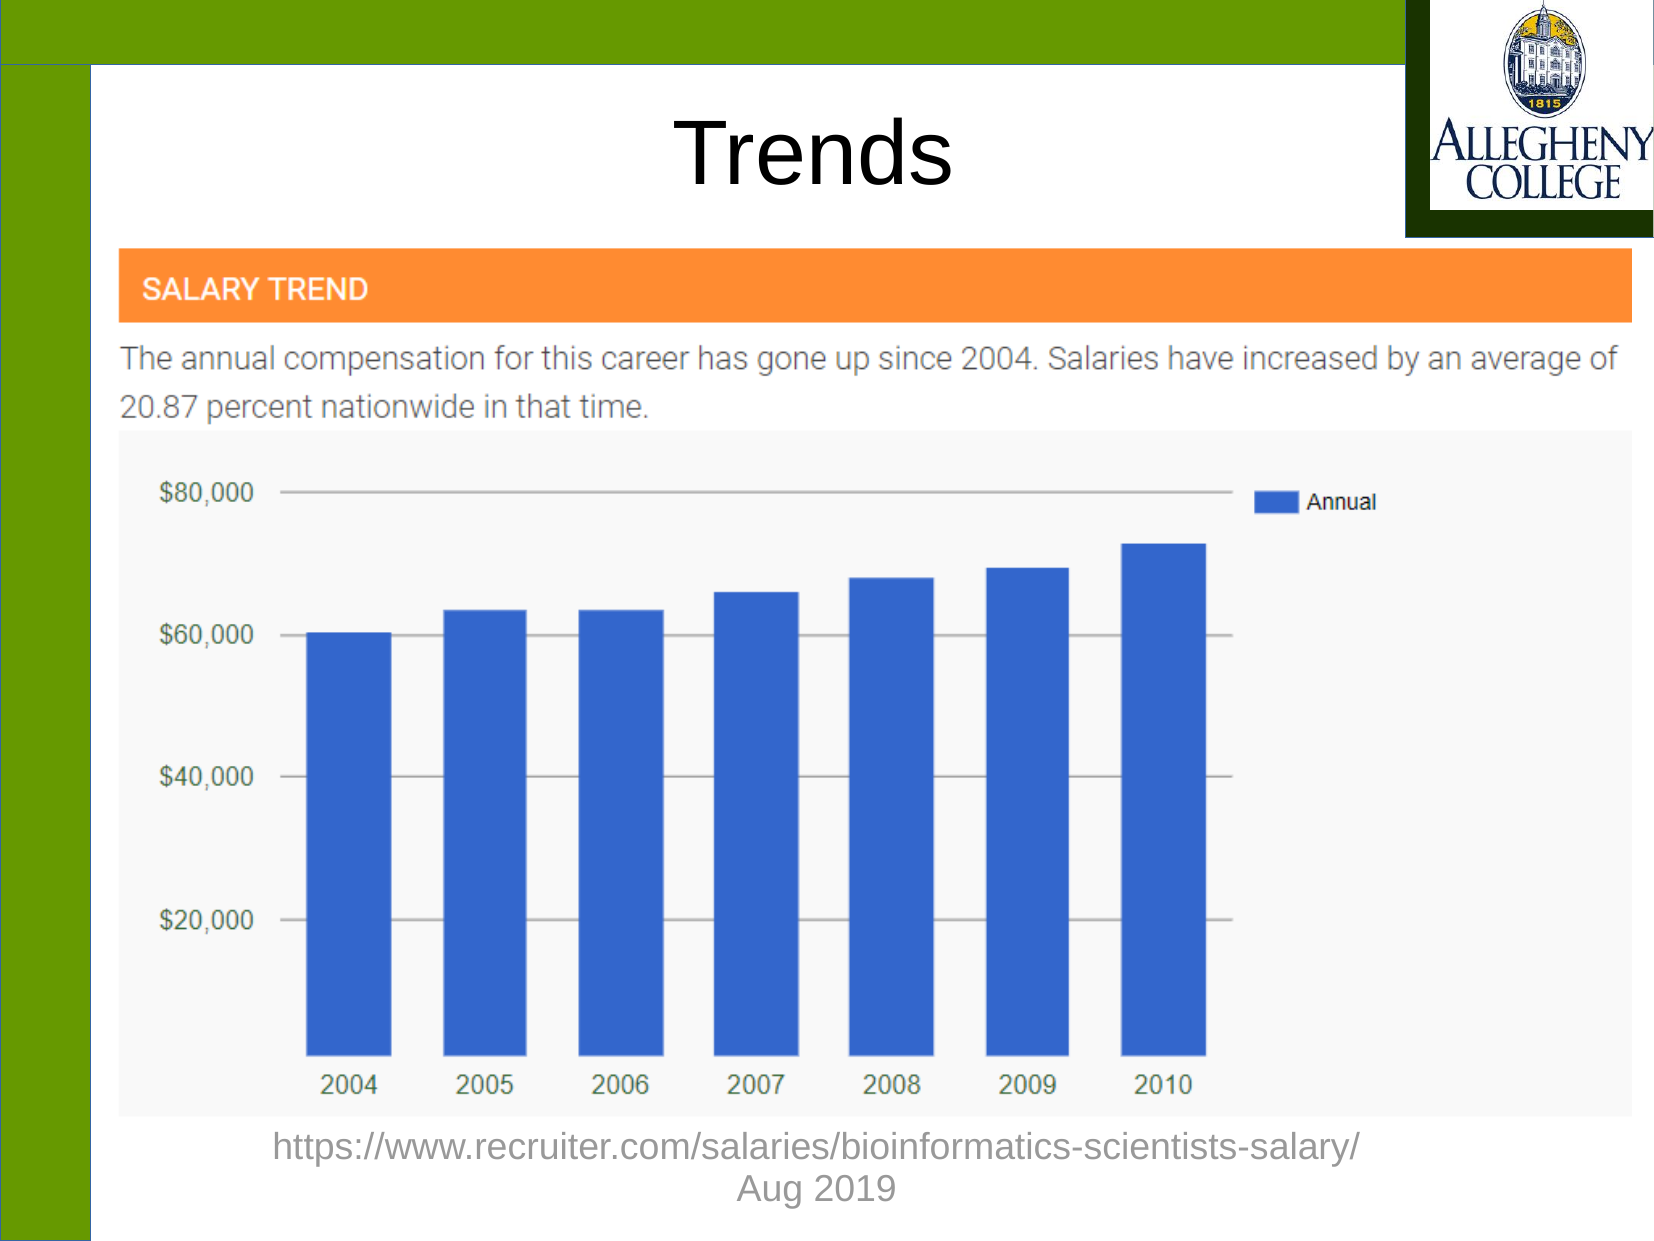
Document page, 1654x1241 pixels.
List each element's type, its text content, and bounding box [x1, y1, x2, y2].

picture [116, 247, 1632, 1120]
title Trends [112, 65, 1515, 257]
text_box [0, 0, 1654, 1241]
text_box https://www.recruiter.com/salaries/bioinformatics-scientists-salary/ Aug 2019 [257, 1118, 1376, 1218]
picture [1430, 0, 1654, 210]
